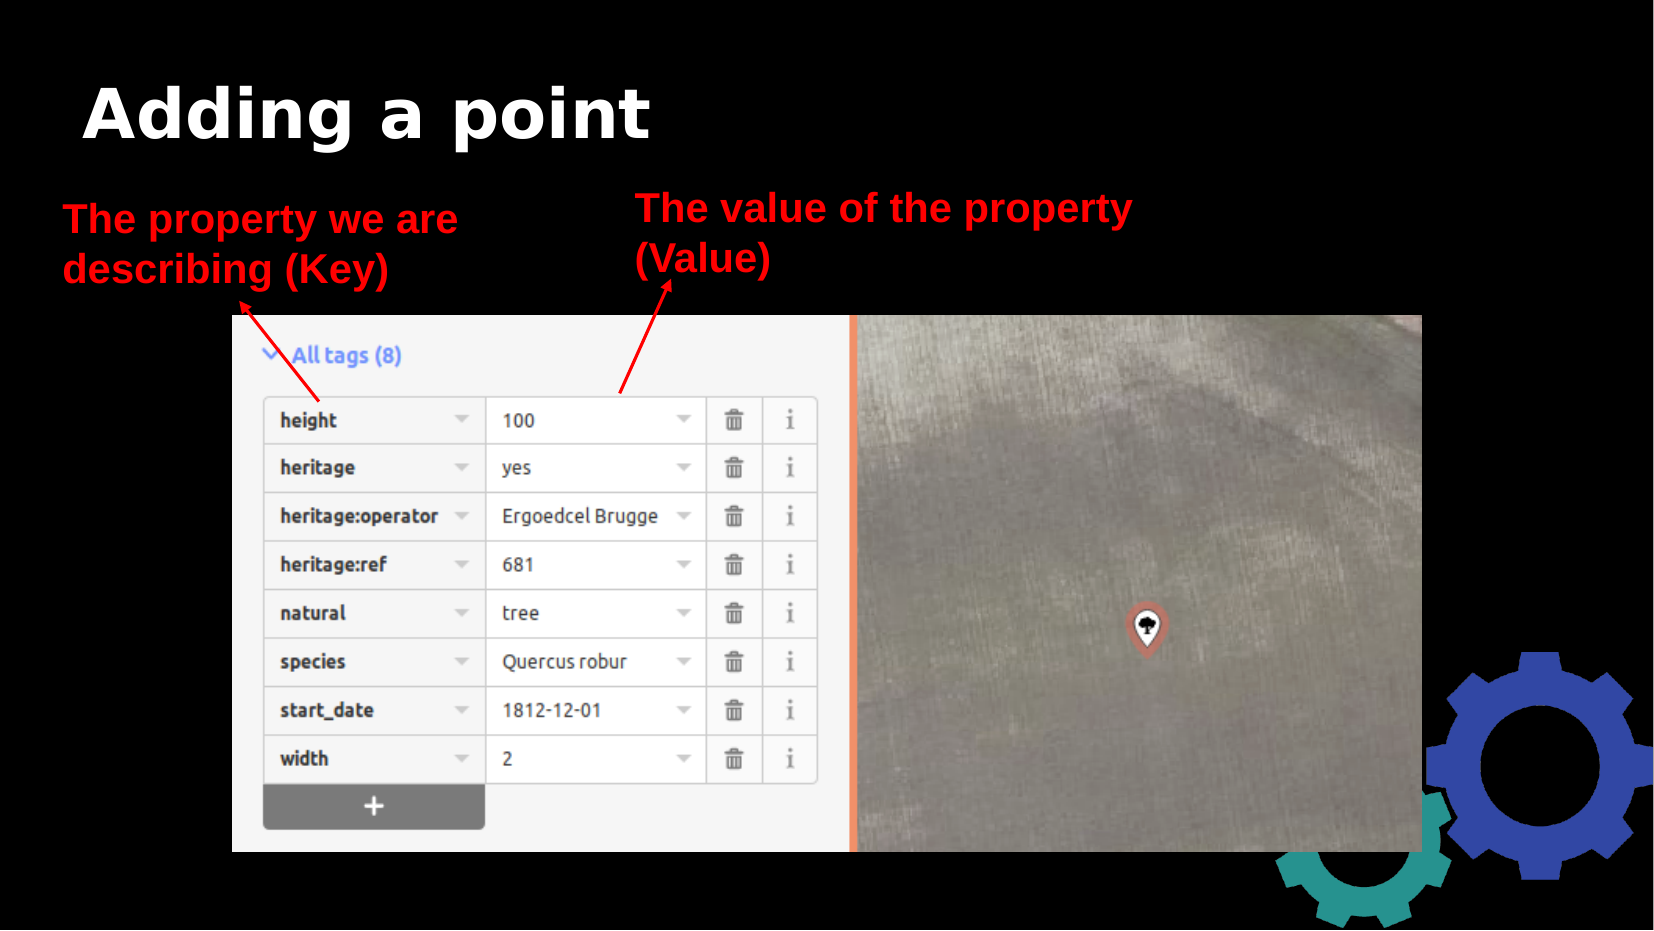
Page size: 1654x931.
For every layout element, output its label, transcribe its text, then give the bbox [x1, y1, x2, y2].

text_box The value of the property (Value) [619, 165, 1282, 305]
title Adding a point [82, 37, 1571, 193]
picture [232, 315, 1653, 928]
text_box The property we are describing (Key) [47, 177, 603, 296]
